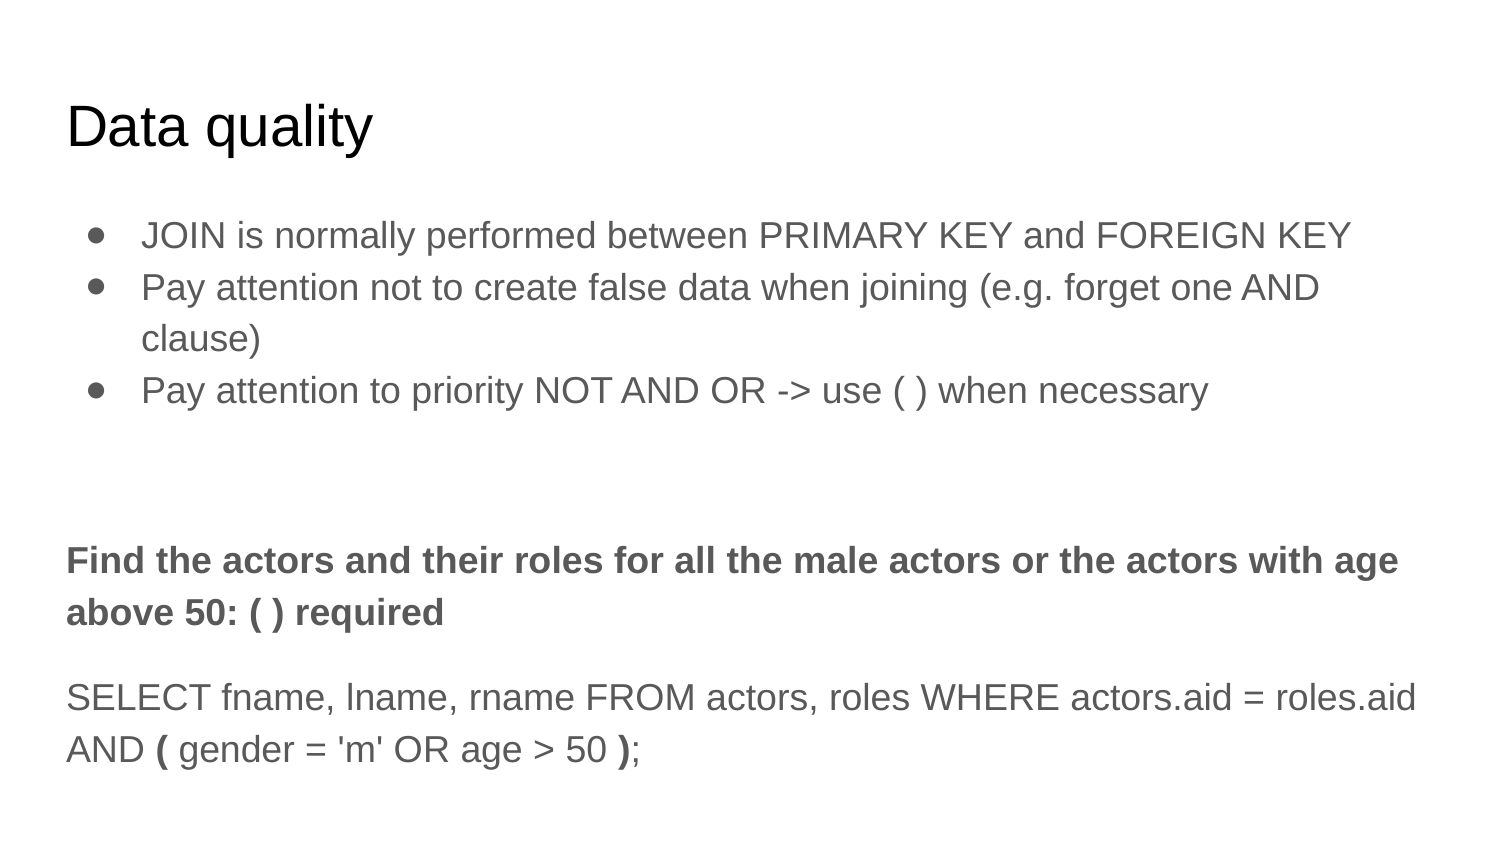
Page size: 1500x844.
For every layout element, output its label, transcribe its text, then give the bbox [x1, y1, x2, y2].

list JOIN is normally performed between PRIMARY KEY and FOREIGN KEY Pay attention not to create false data when joining (e.g. forget one AND clause) Pay attention to priority NOT AND OR -> use ( ) when necessary Find the actors and their roles for all the male actors or the actors with age above 50: ( ) required SELECT fname, lname, rname FROM actors, roles WHERE actors.aid = roles.aid AND ( gender = 'm' OR age > 50 ); select * from city where population >= 1000000 and district = 'England'; select * from city where not population < 1000000 and district = 'England'; [51, 189, 1449, 750]
title Data quality [51, 72, 1449, 167]
